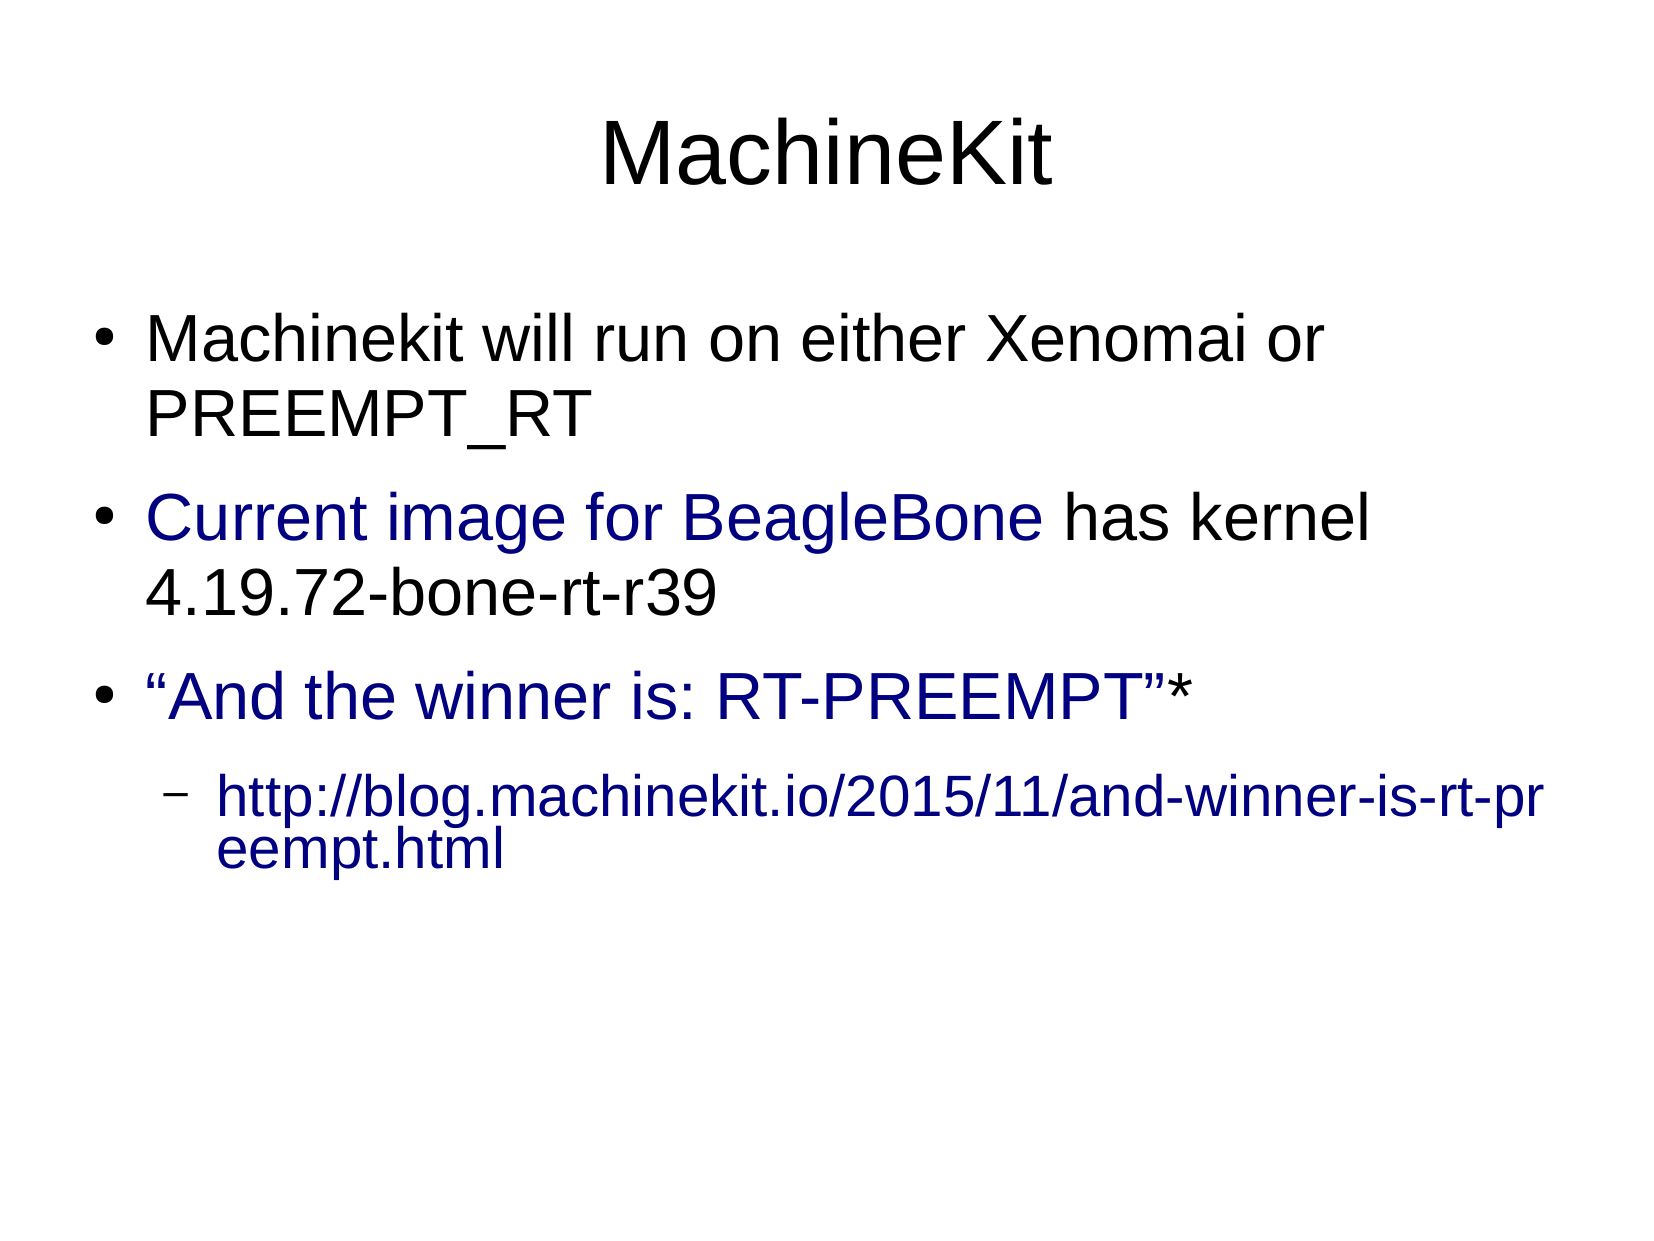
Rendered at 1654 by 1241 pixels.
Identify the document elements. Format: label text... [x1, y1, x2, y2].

list Machinekit will run on either Xenomai or PREEMPT_RT Current image for BeagleBone has kernel 4.19.72-bone-rt-r39 “And the winner is: RT-PREEMPT”* http://blog.machinekit.io/2015/11/and-winner-is-rt-preempt.html [75, 300, 1564, 1021]
title MachineKit [82, 49, 1571, 257]
